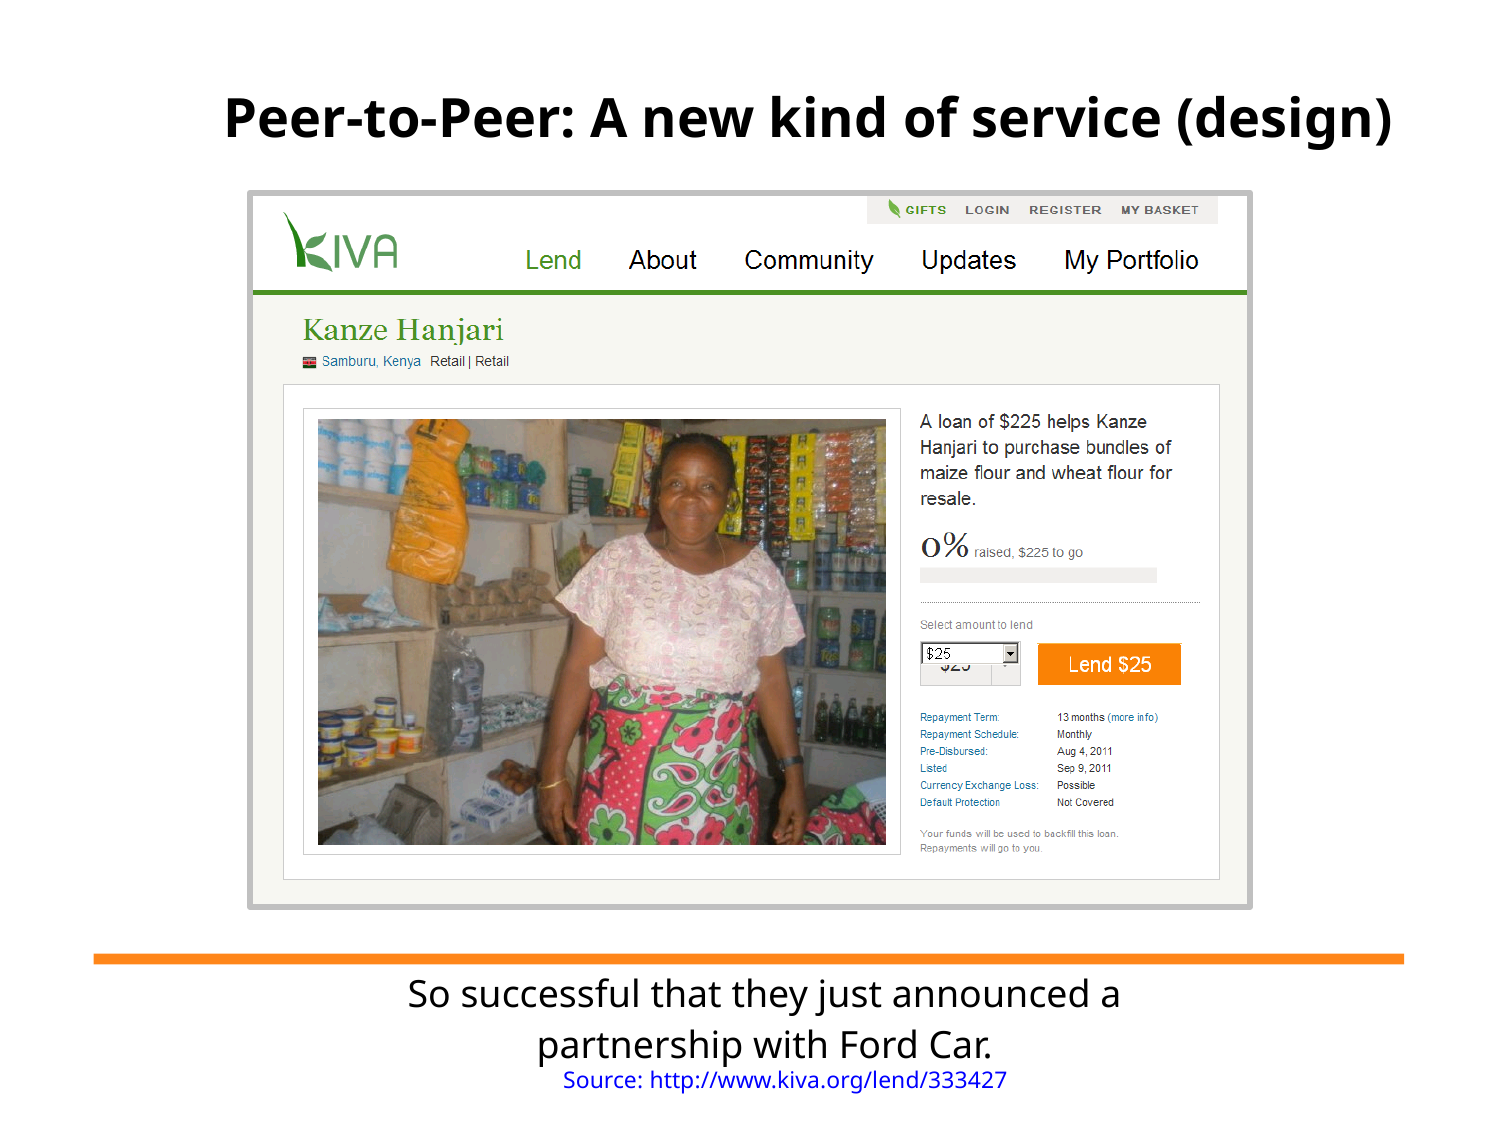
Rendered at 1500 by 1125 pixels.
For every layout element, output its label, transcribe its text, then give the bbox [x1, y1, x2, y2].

text_box Source: http://www.kiva.org/lend/333427 [548, 1056, 952, 1098]
picture [0, 0, 1500, 1125]
title Peer-to-Peer: A new kind of service (design) [75, 44, 1426, 188]
text_box So successful that they just announced a partnership with Ford Car. [382, 960, 1148, 1064]
